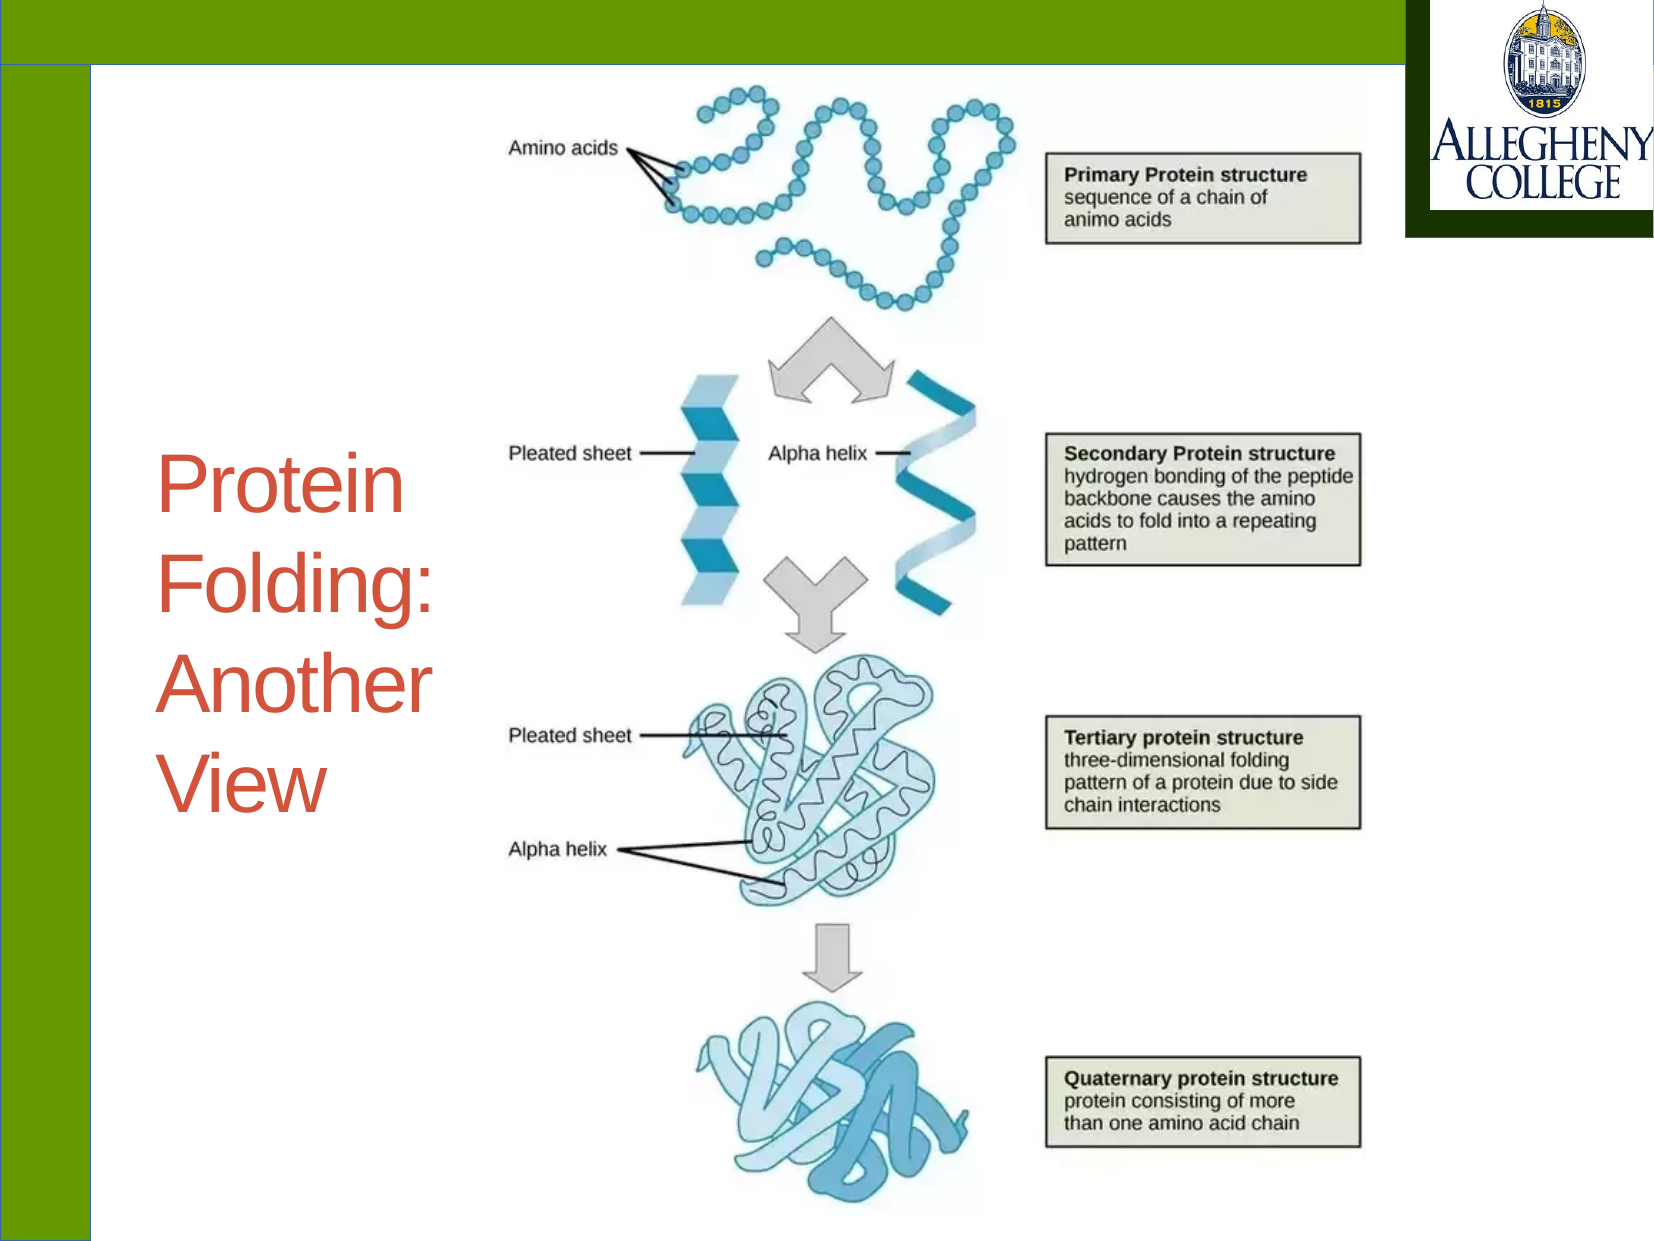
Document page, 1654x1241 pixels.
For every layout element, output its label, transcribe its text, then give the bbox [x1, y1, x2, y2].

picture [505, 72, 1366, 1218]
text_box [0, 0, 1654, 1241]
picture [1430, 0, 1654, 210]
title Protein Folding: Another View [139, 388, 505, 871]
